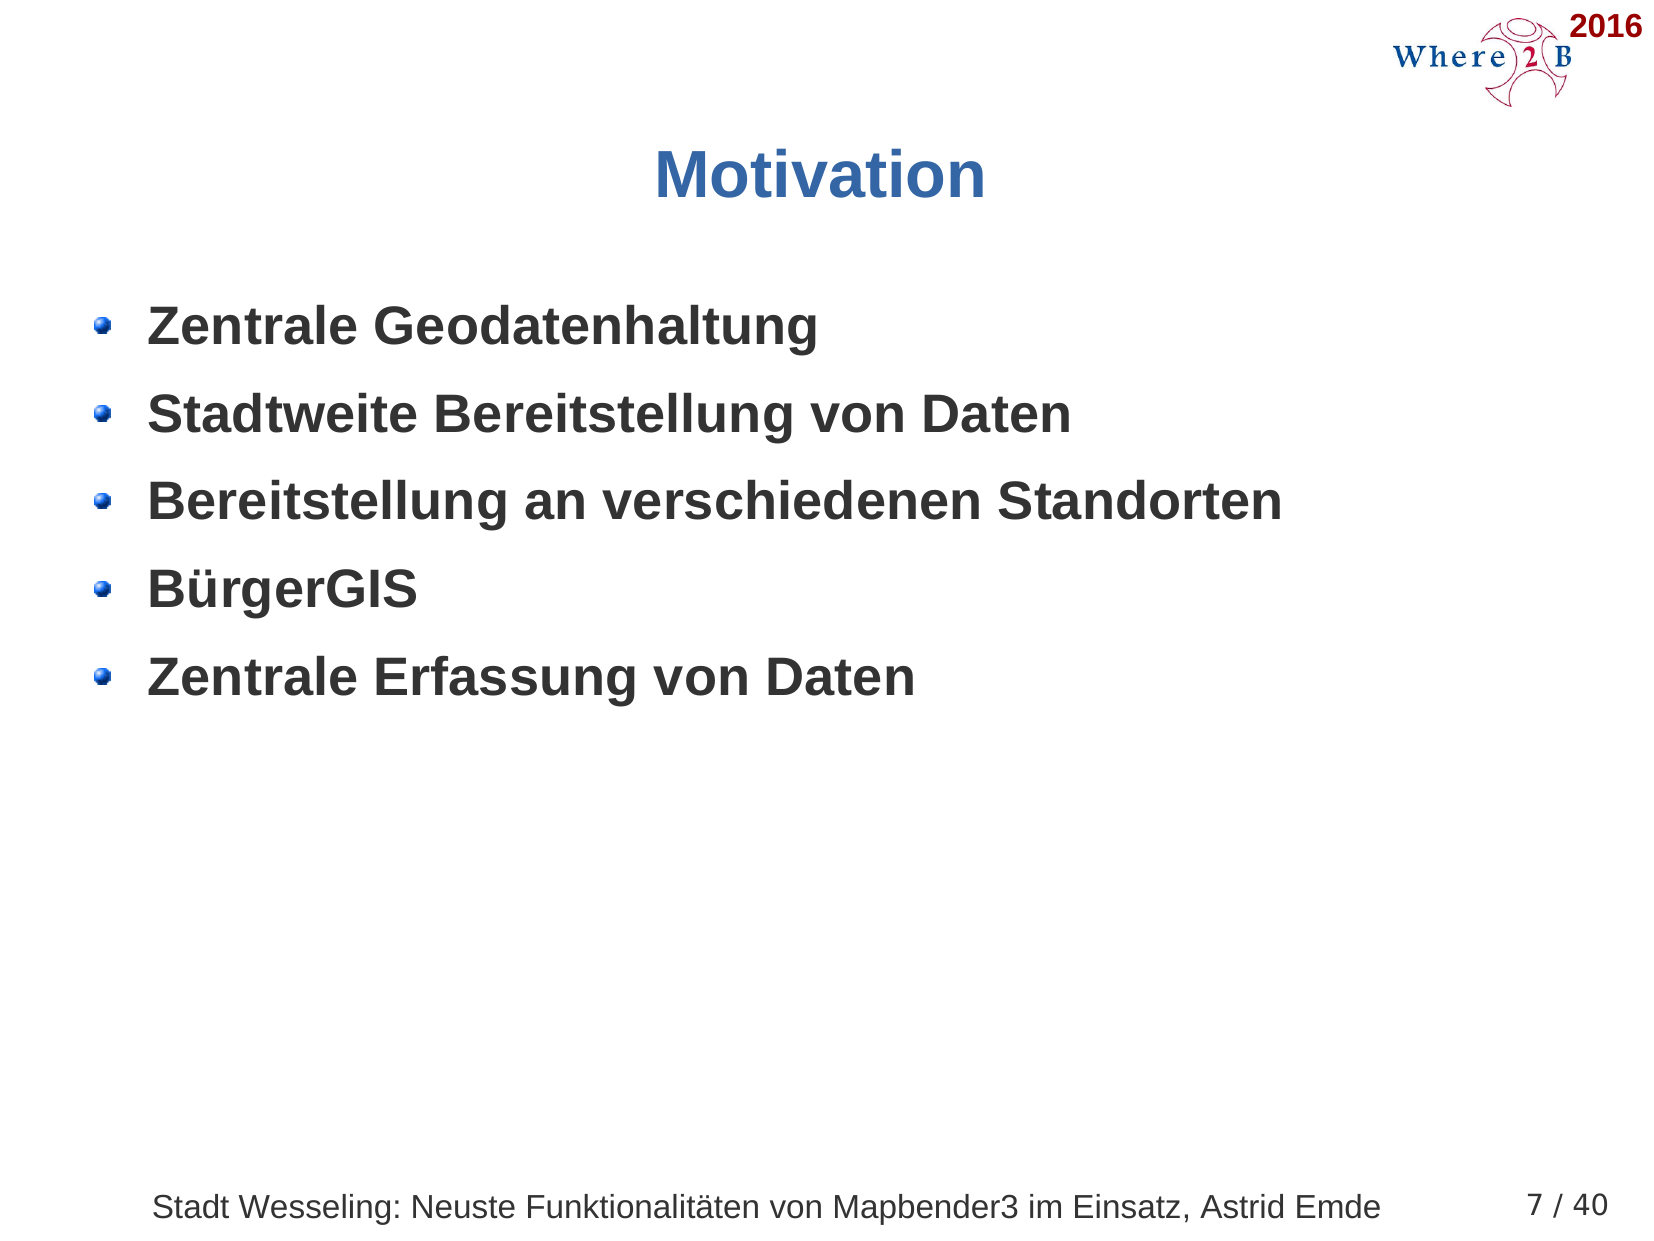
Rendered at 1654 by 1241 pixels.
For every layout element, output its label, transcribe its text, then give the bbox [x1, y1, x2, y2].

list Zentrale Geodatenhaltung Stadtweite Bereitstellung von Daten Bereitstellung an verschiedenen Standorten BürgerGIS Zentrale Erfassung von Daten [76, 295, 1565, 1152]
picture [1393, 18, 1571, 107]
title Motivation [76, 100, 1565, 249]
